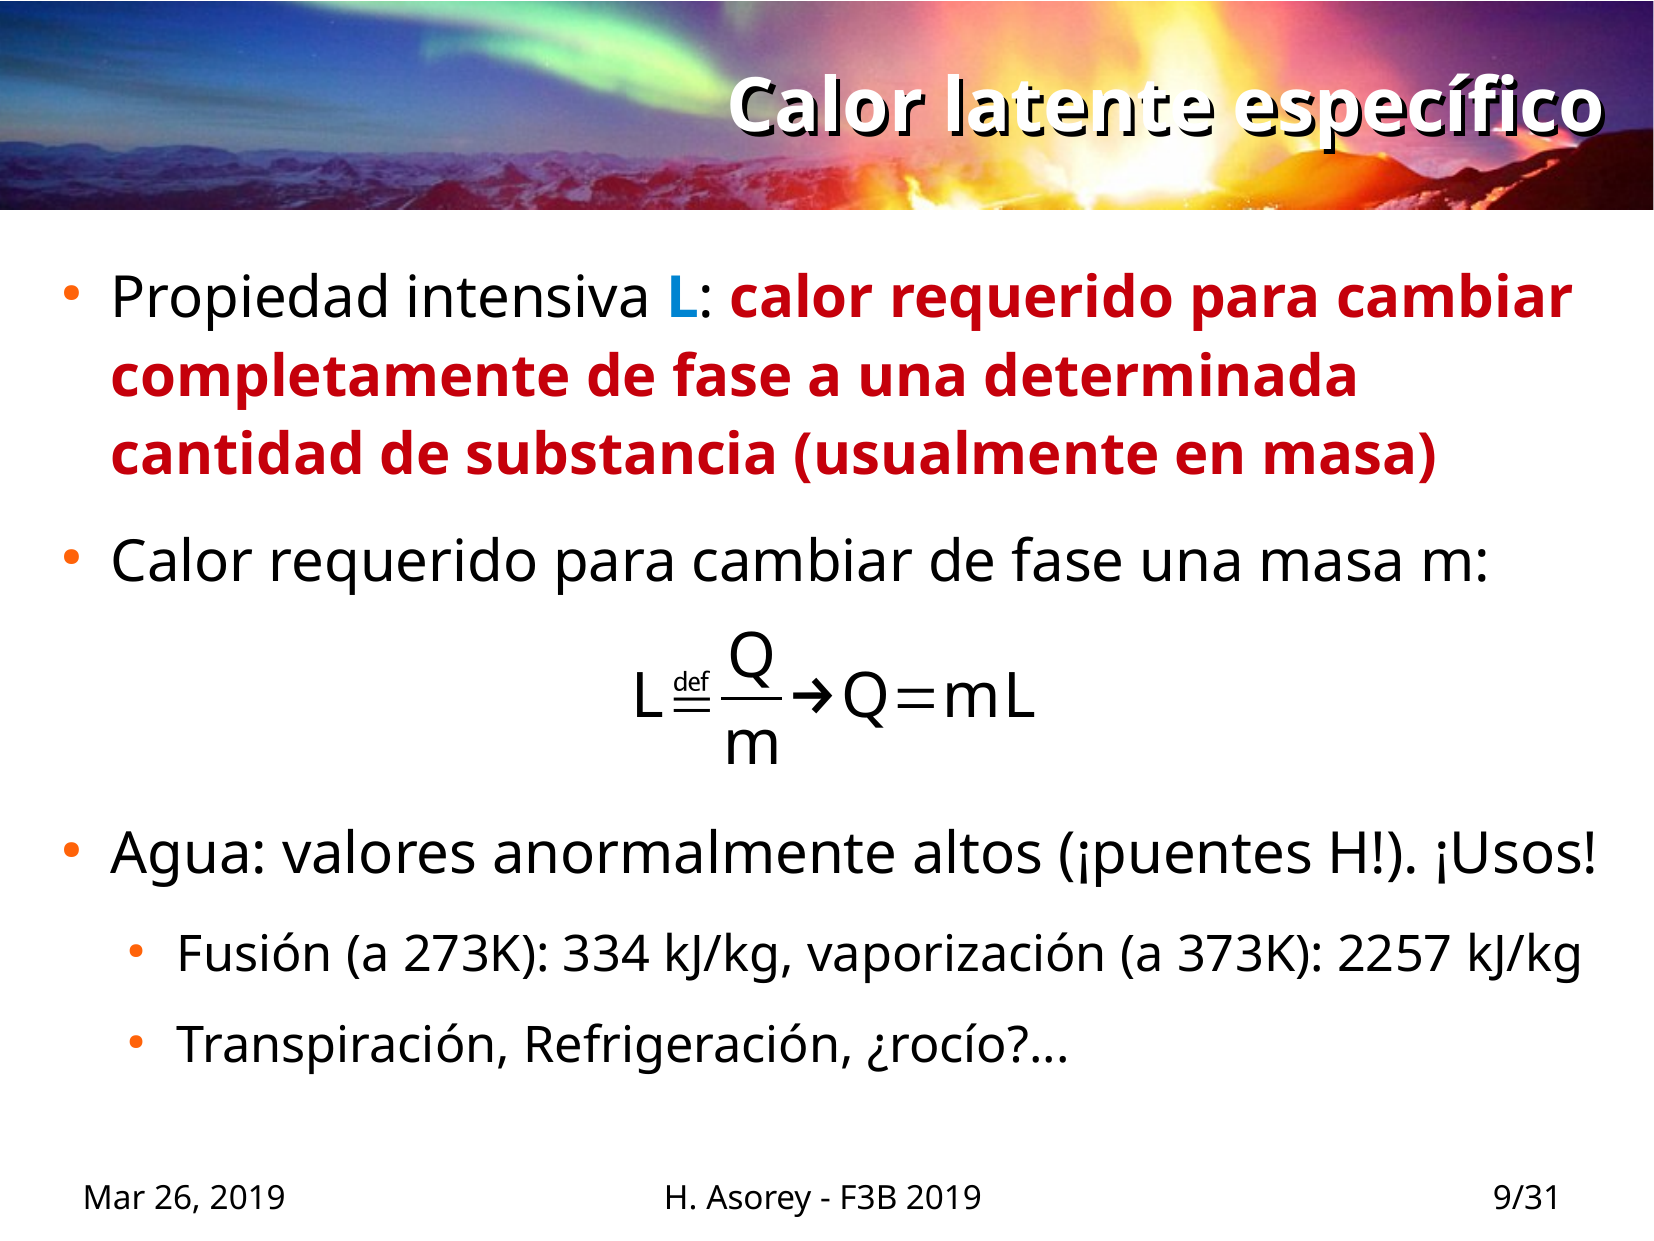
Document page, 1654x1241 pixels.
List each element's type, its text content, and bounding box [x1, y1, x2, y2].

list Propiedad intensiva L: calor requerido para cambiar completamente de fase a una determinada cantidad de substancia (usualmente en masa) Calor requerido para cambiar de fase una masa m: Agua: valores anormalmente altos (¡puentes H!). ¡Usos! Fusión (a 273K): 334 kJ/kg, vaporización (a 373K): 2257 kJ/kg Transpiración, Refrigeración, ¿rocío?... [45, 255, 1606, 1156]
picture [0, 1, 1654, 210]
title Calor latente específico [45, 15, 1606, 191]
chart [625, 618, 1044, 780]
